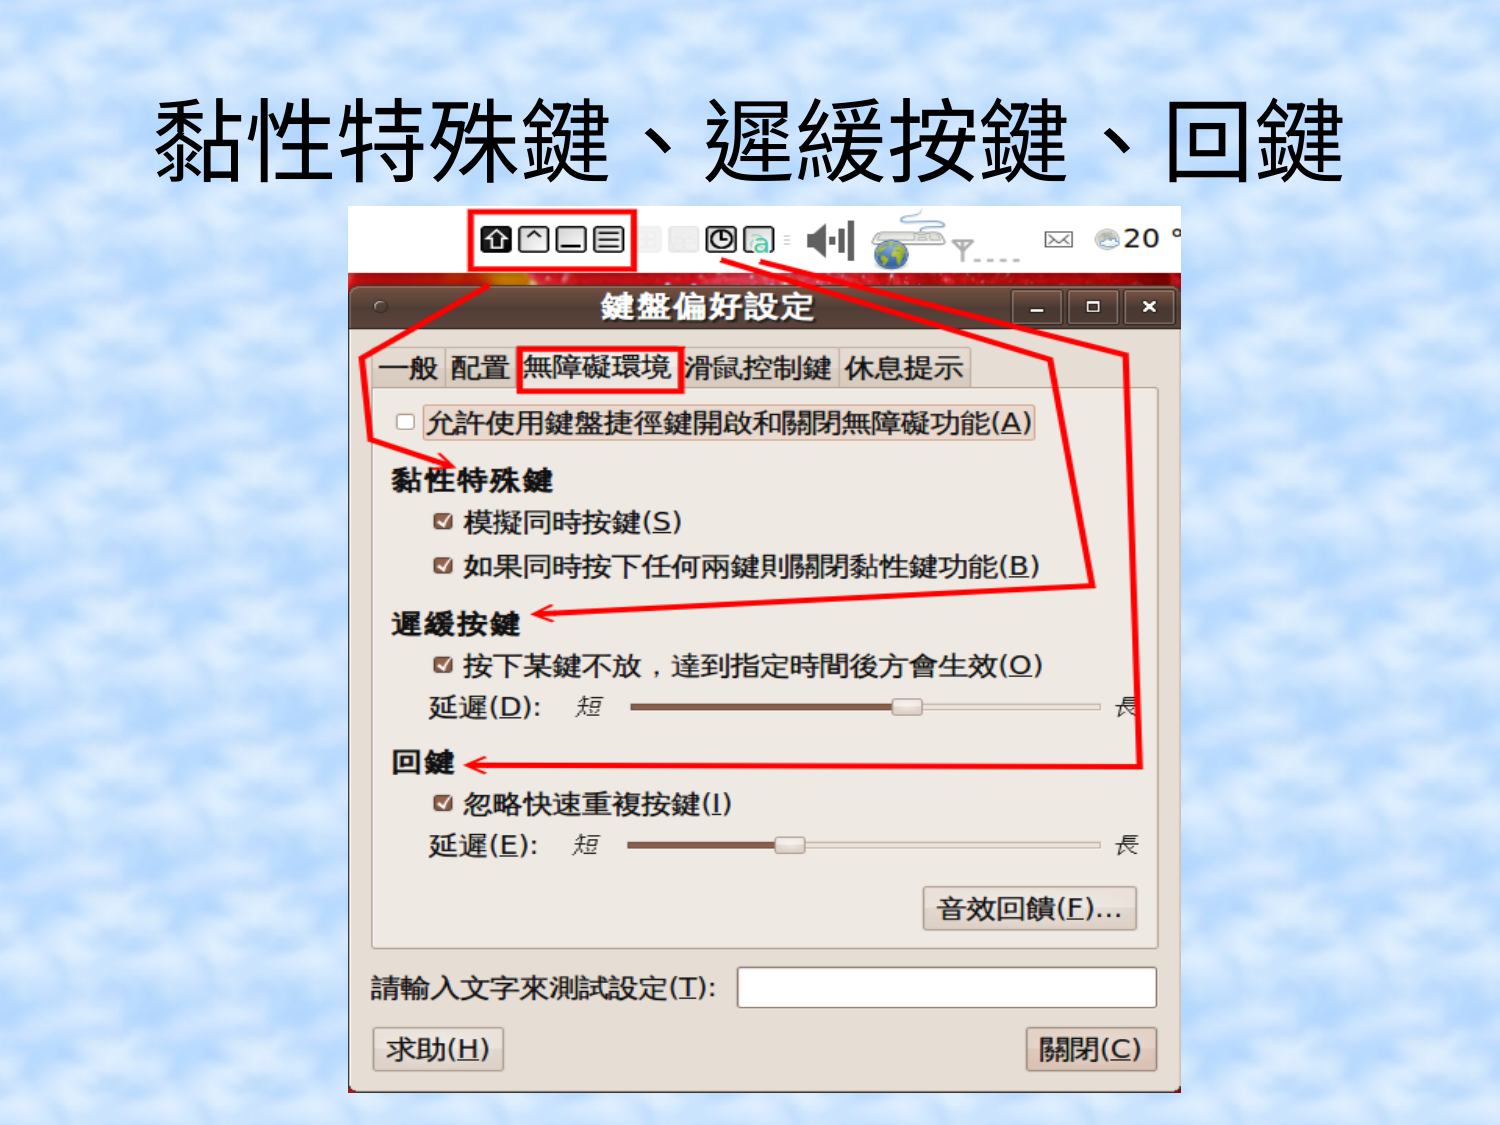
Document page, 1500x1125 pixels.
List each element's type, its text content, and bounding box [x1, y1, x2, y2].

picture [0, 0, 1500, 1125]
title 黏性特殊鍵、遲緩按鍵、回鍵 [75, 20, 1425, 257]
